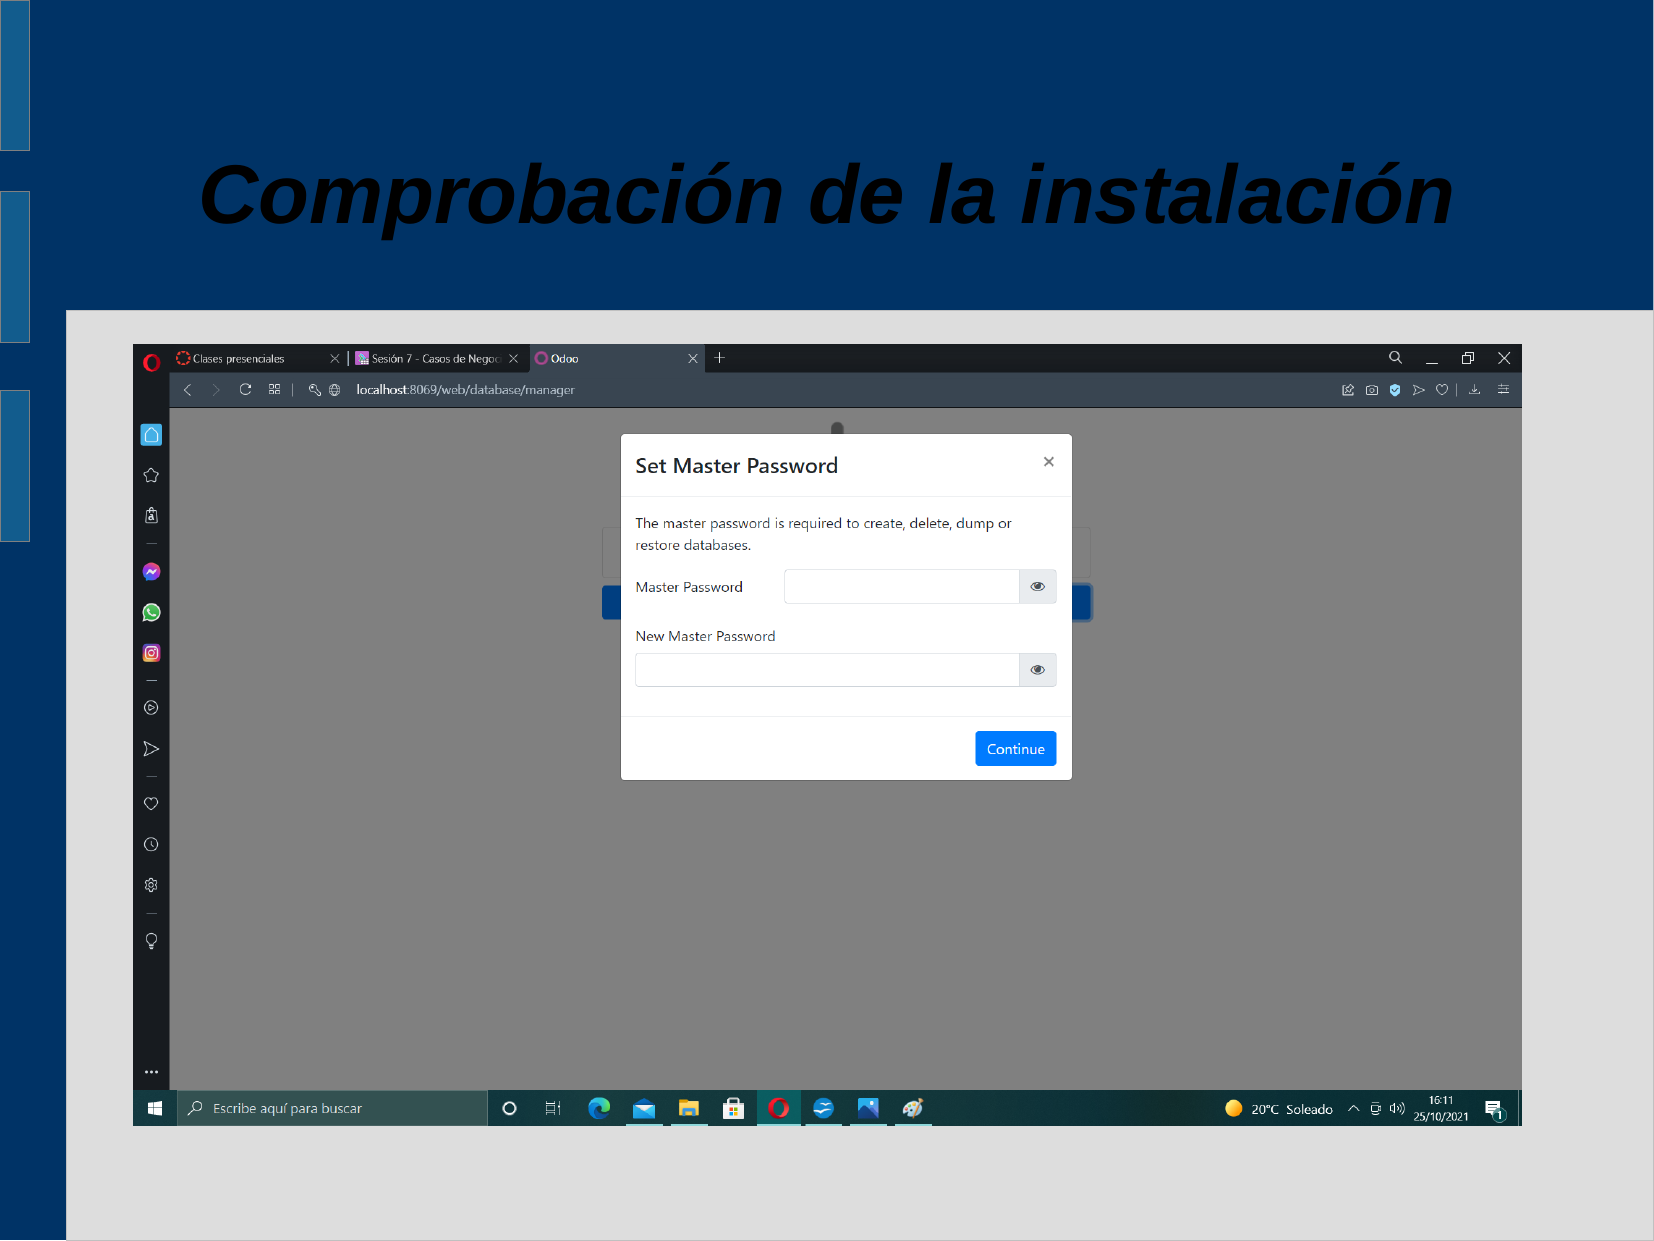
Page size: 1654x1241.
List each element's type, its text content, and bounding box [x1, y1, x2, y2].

title Comprobación de la instalación [121, 91, 1534, 299]
picture [133, 344, 1522, 1126]
